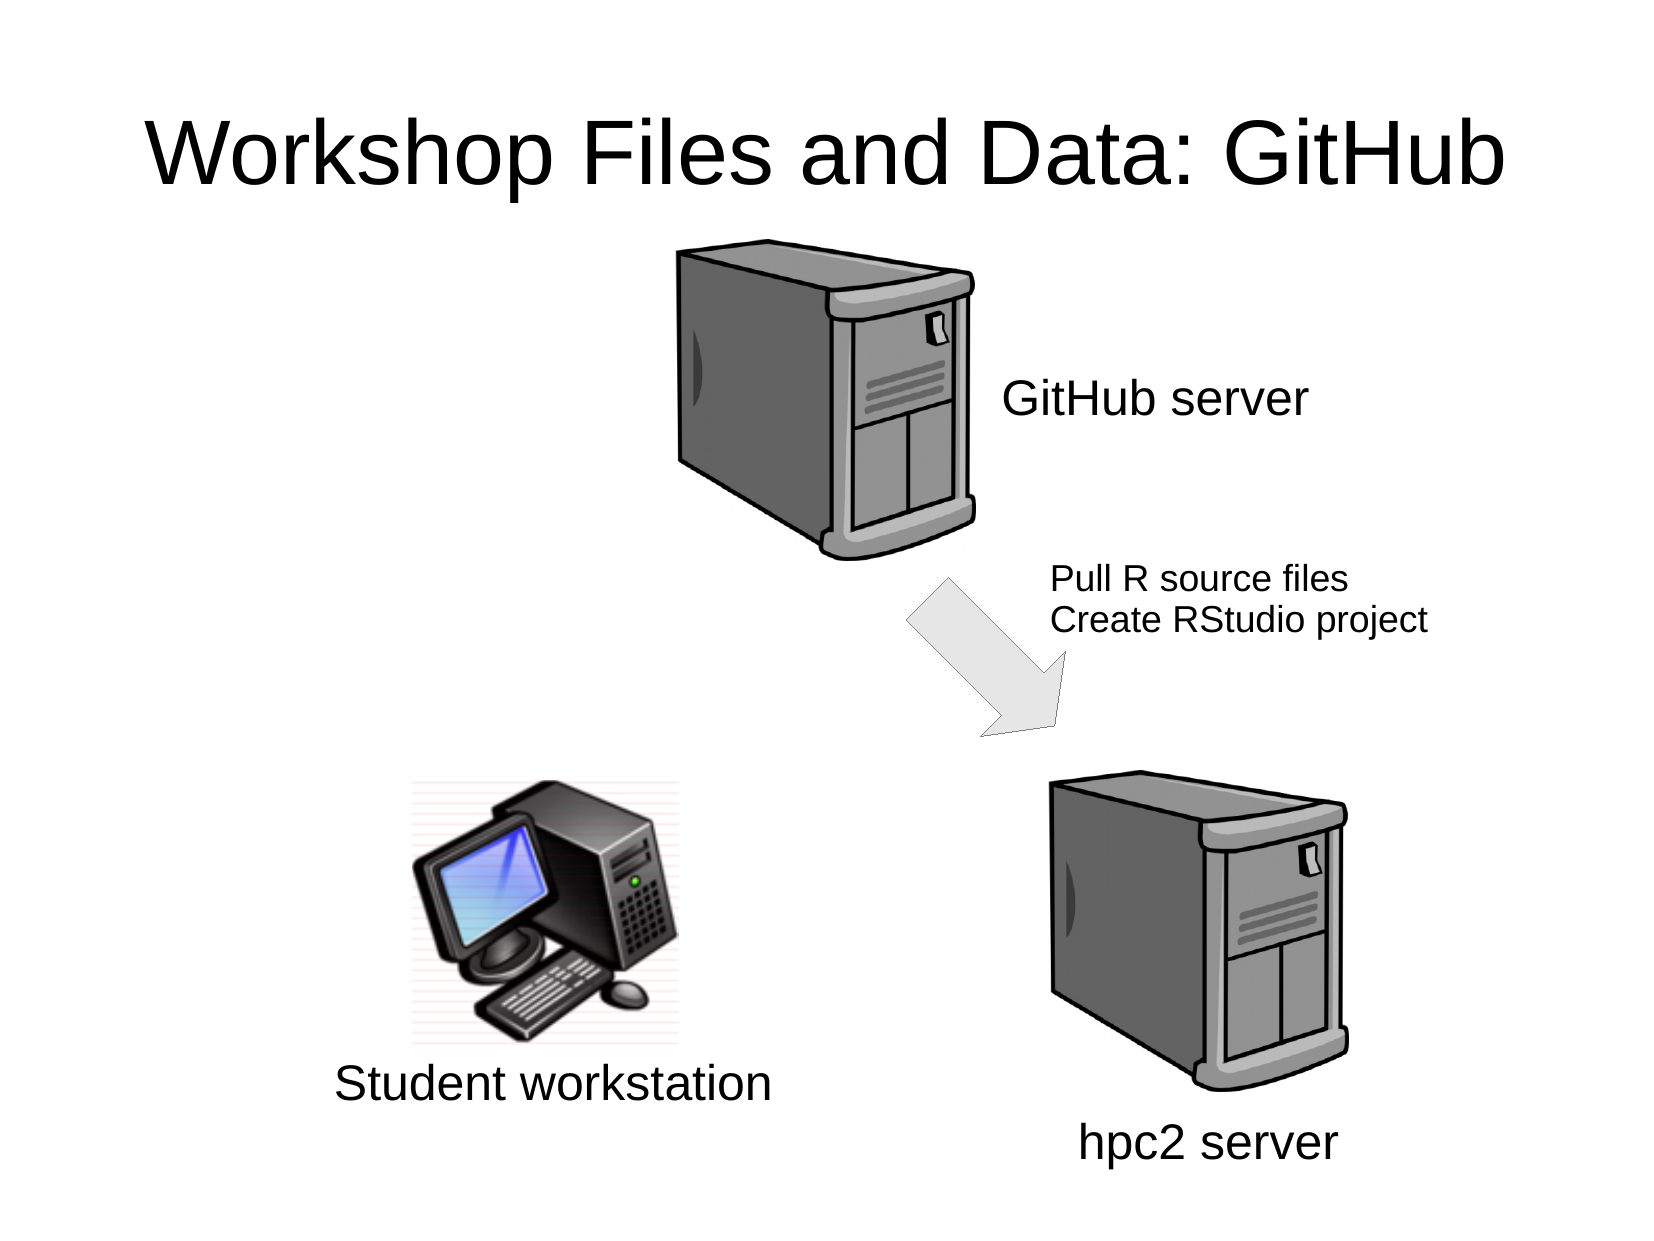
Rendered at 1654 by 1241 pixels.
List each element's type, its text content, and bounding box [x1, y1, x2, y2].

text_box hpc2 server [1063, 1107, 1355, 1178]
picture [412, 780, 679, 1047]
text_box [906, 577, 1066, 737]
text_box GitHub server [986, 363, 1325, 434]
picture [1048, 770, 1349, 1092]
picture [675, 239, 976, 562]
text_box Pull R source files Create RStudio project [1035, 549, 1444, 649]
text_box Student workstation [319, 1048, 788, 1119]
title Workshop Files and Data: GitHub [82, 49, 1571, 257]
